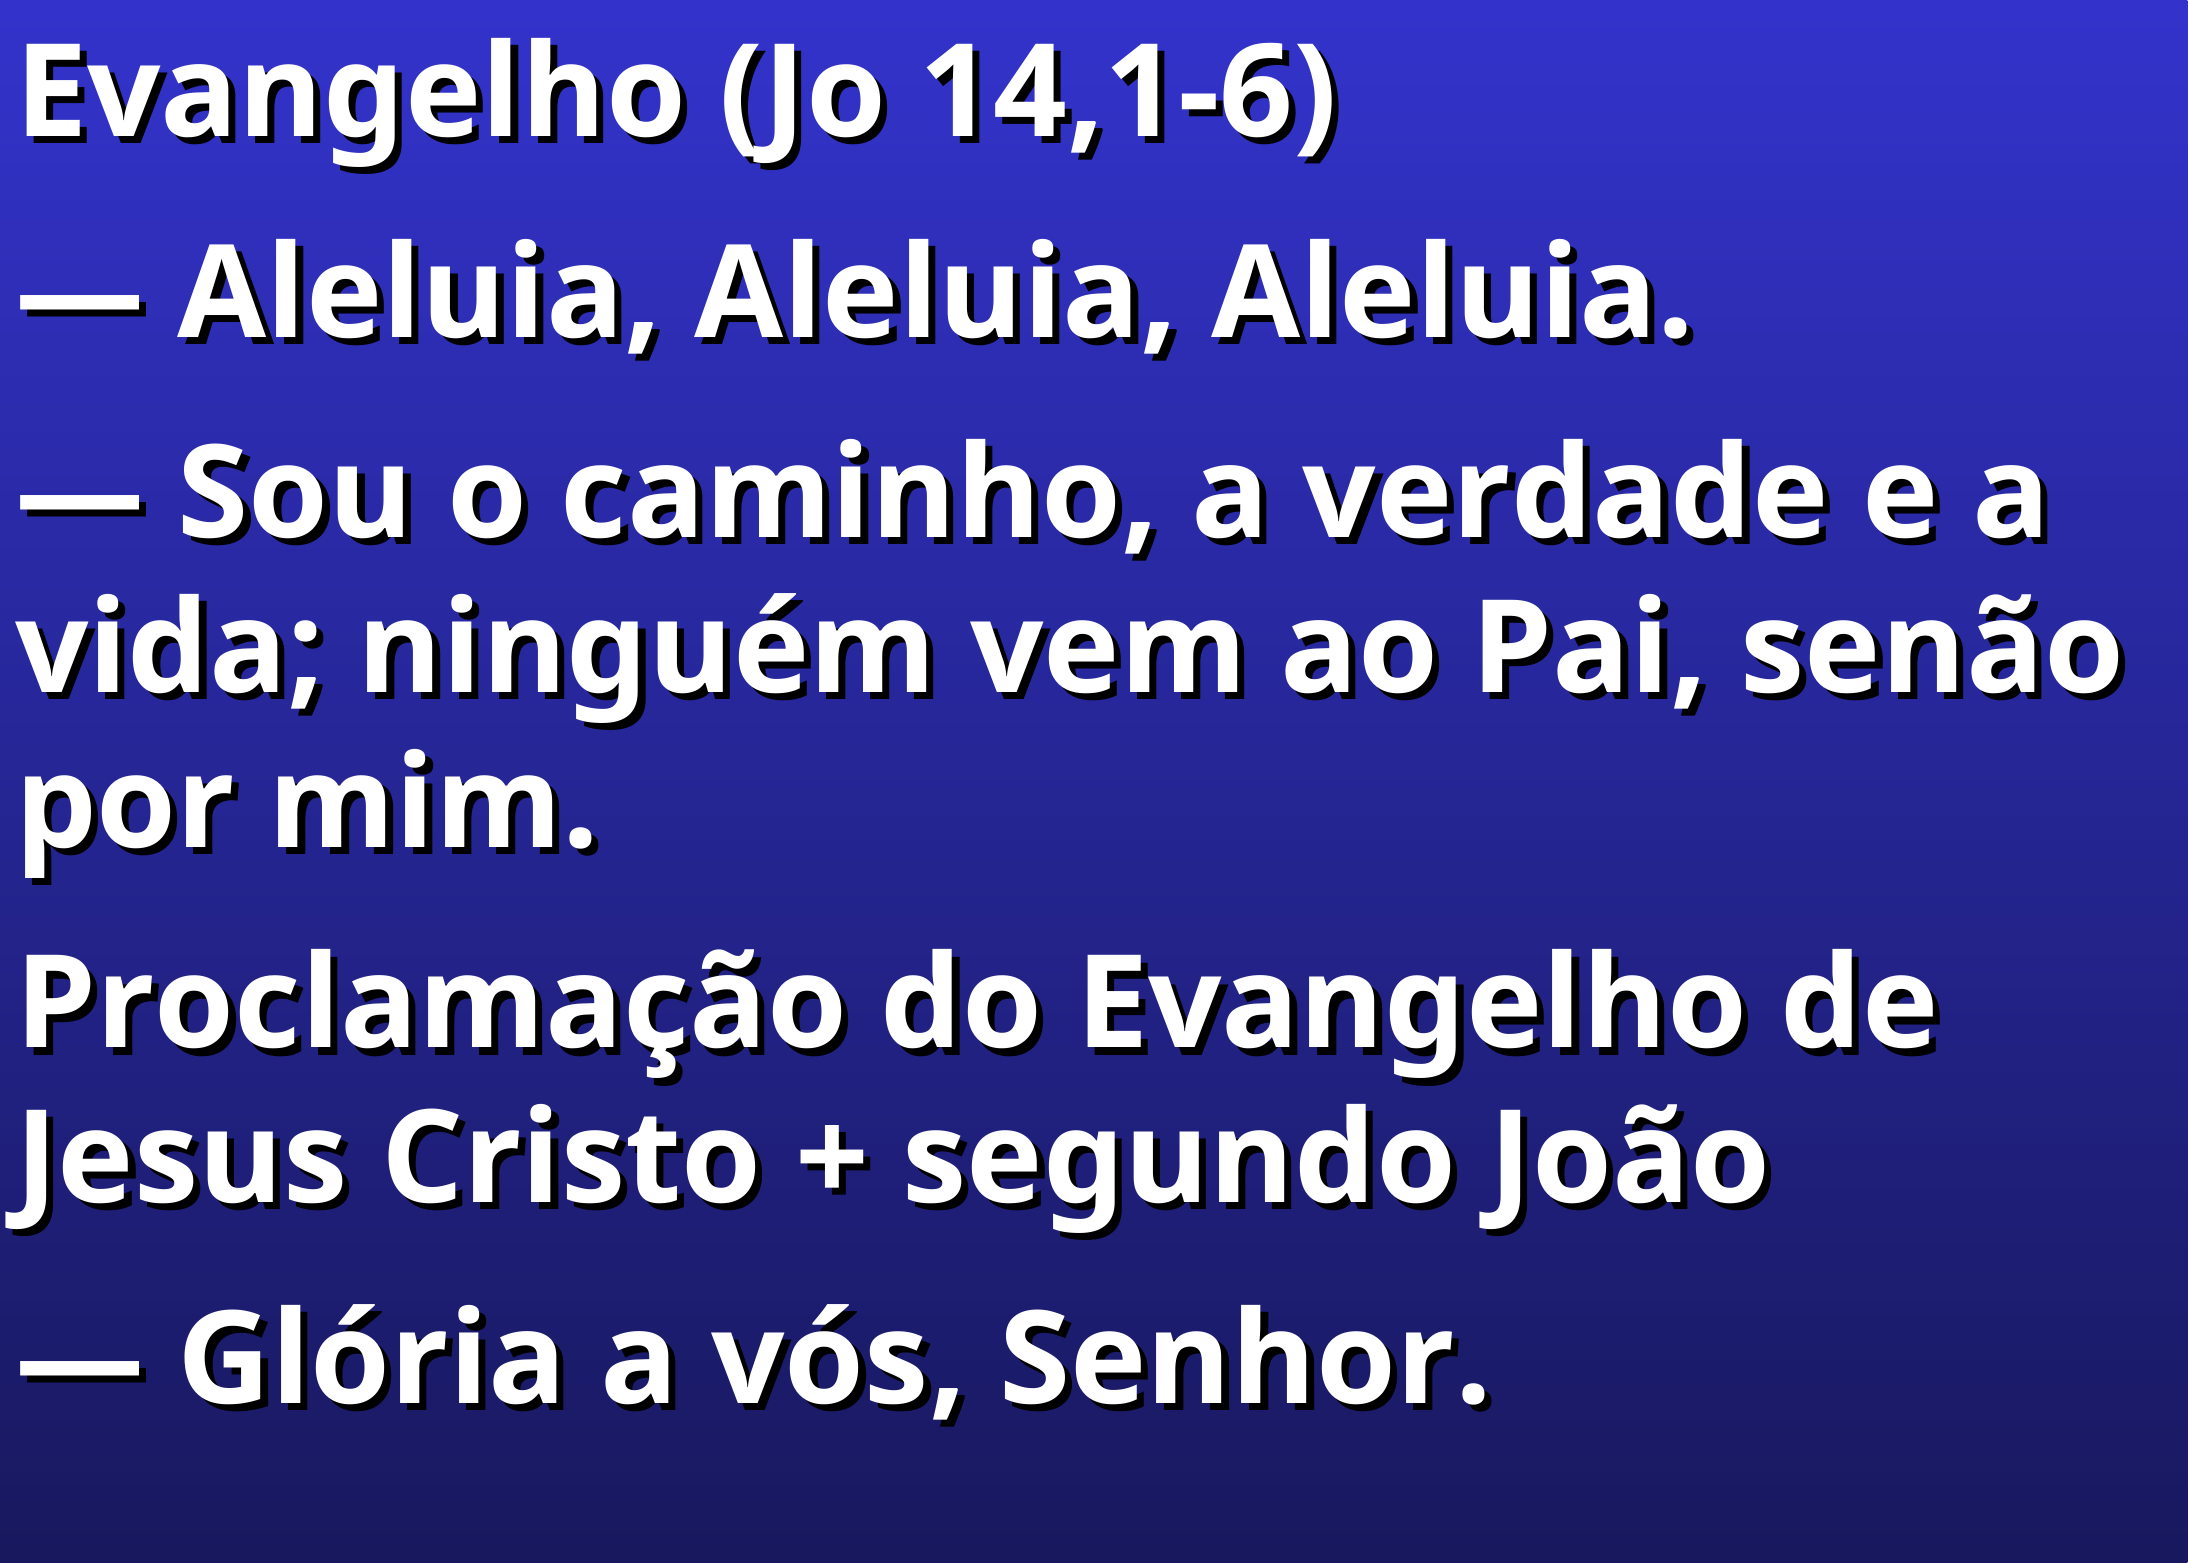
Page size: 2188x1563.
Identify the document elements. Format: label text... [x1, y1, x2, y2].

text_box Evangelho (Jo 14,1-6) — Aleluia, Aleluia, Aleluia. — Sou o caminho, a verdade e a vida; ninguém vem ao Pai, senão por mim. Proclamação do Evangelho de Jesus Cristo + segundo João — Glória a vós, Senhor. [0, 0, 2188, 1563]
